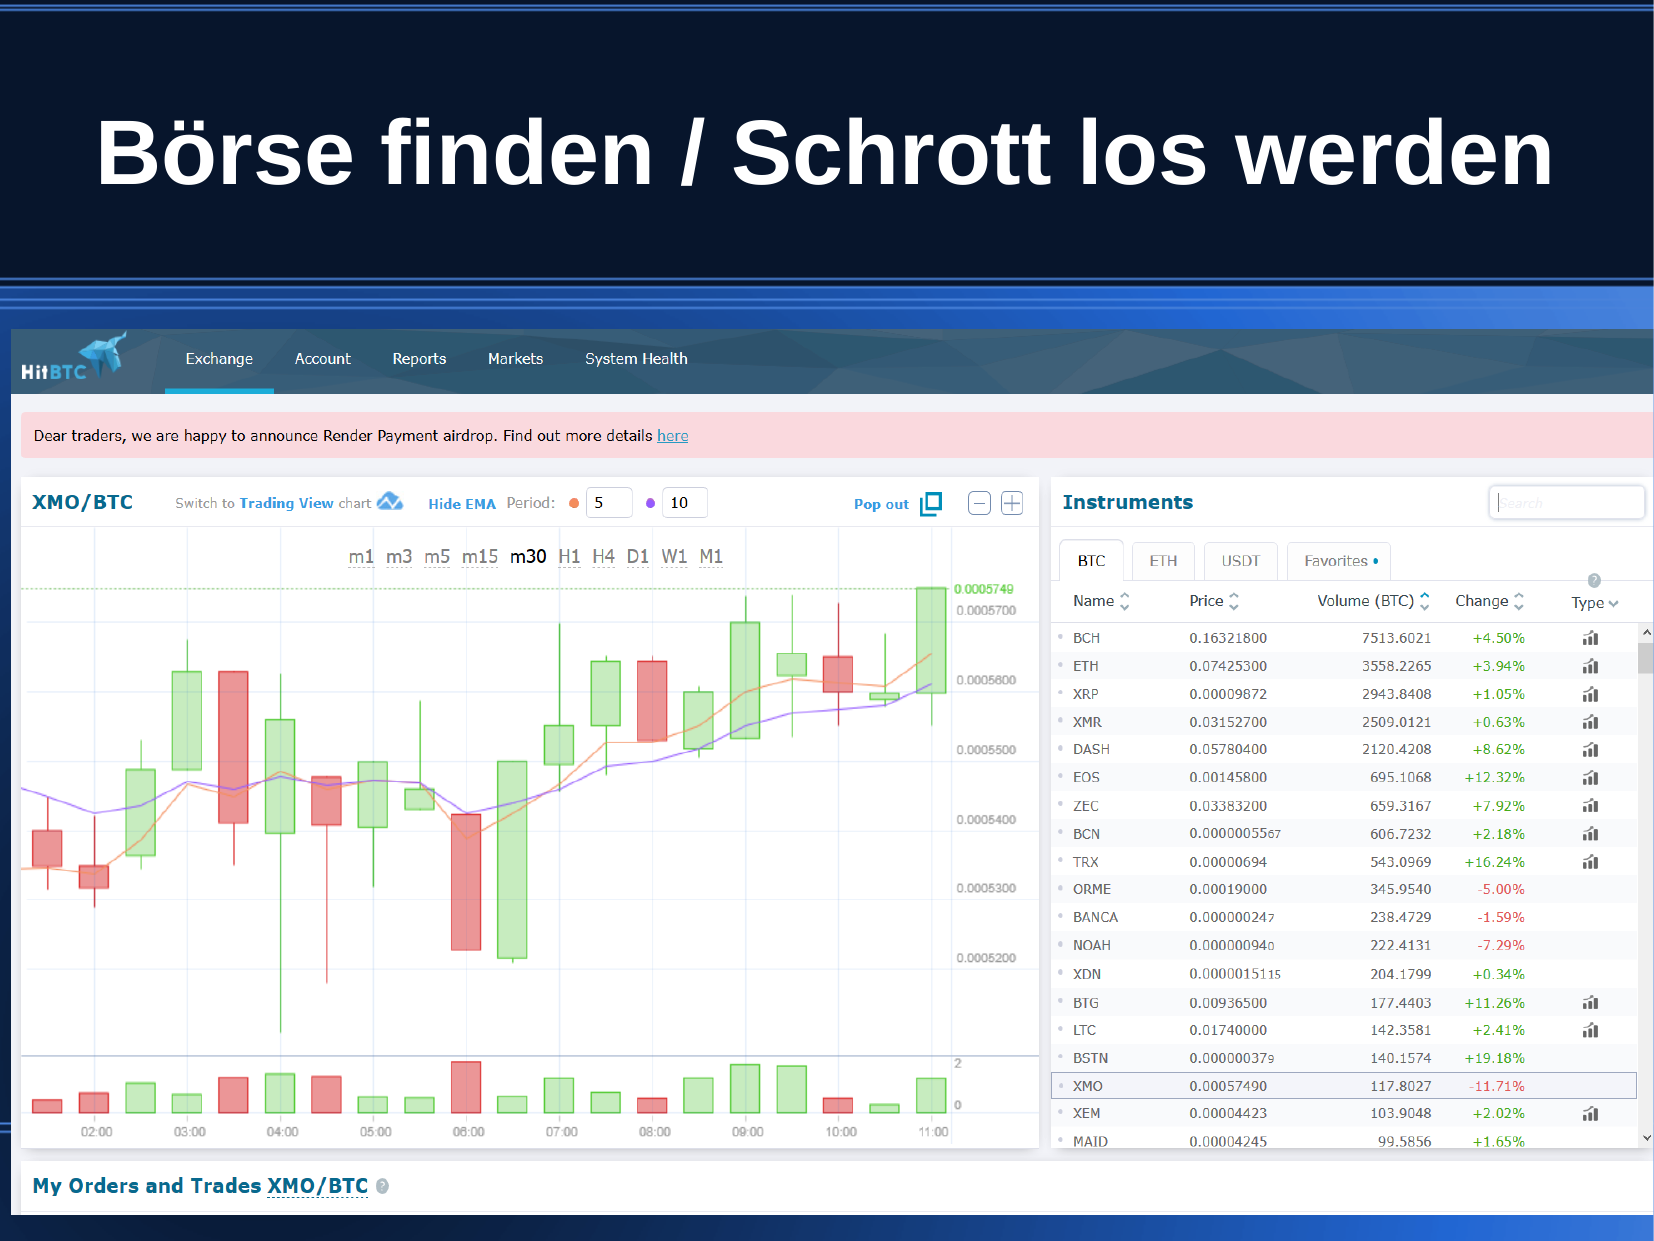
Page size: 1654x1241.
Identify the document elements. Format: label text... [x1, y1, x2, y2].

title Börse finden / Schrott los werden [82, 49, 1571, 257]
picture [0, 0, 1654, 1241]
